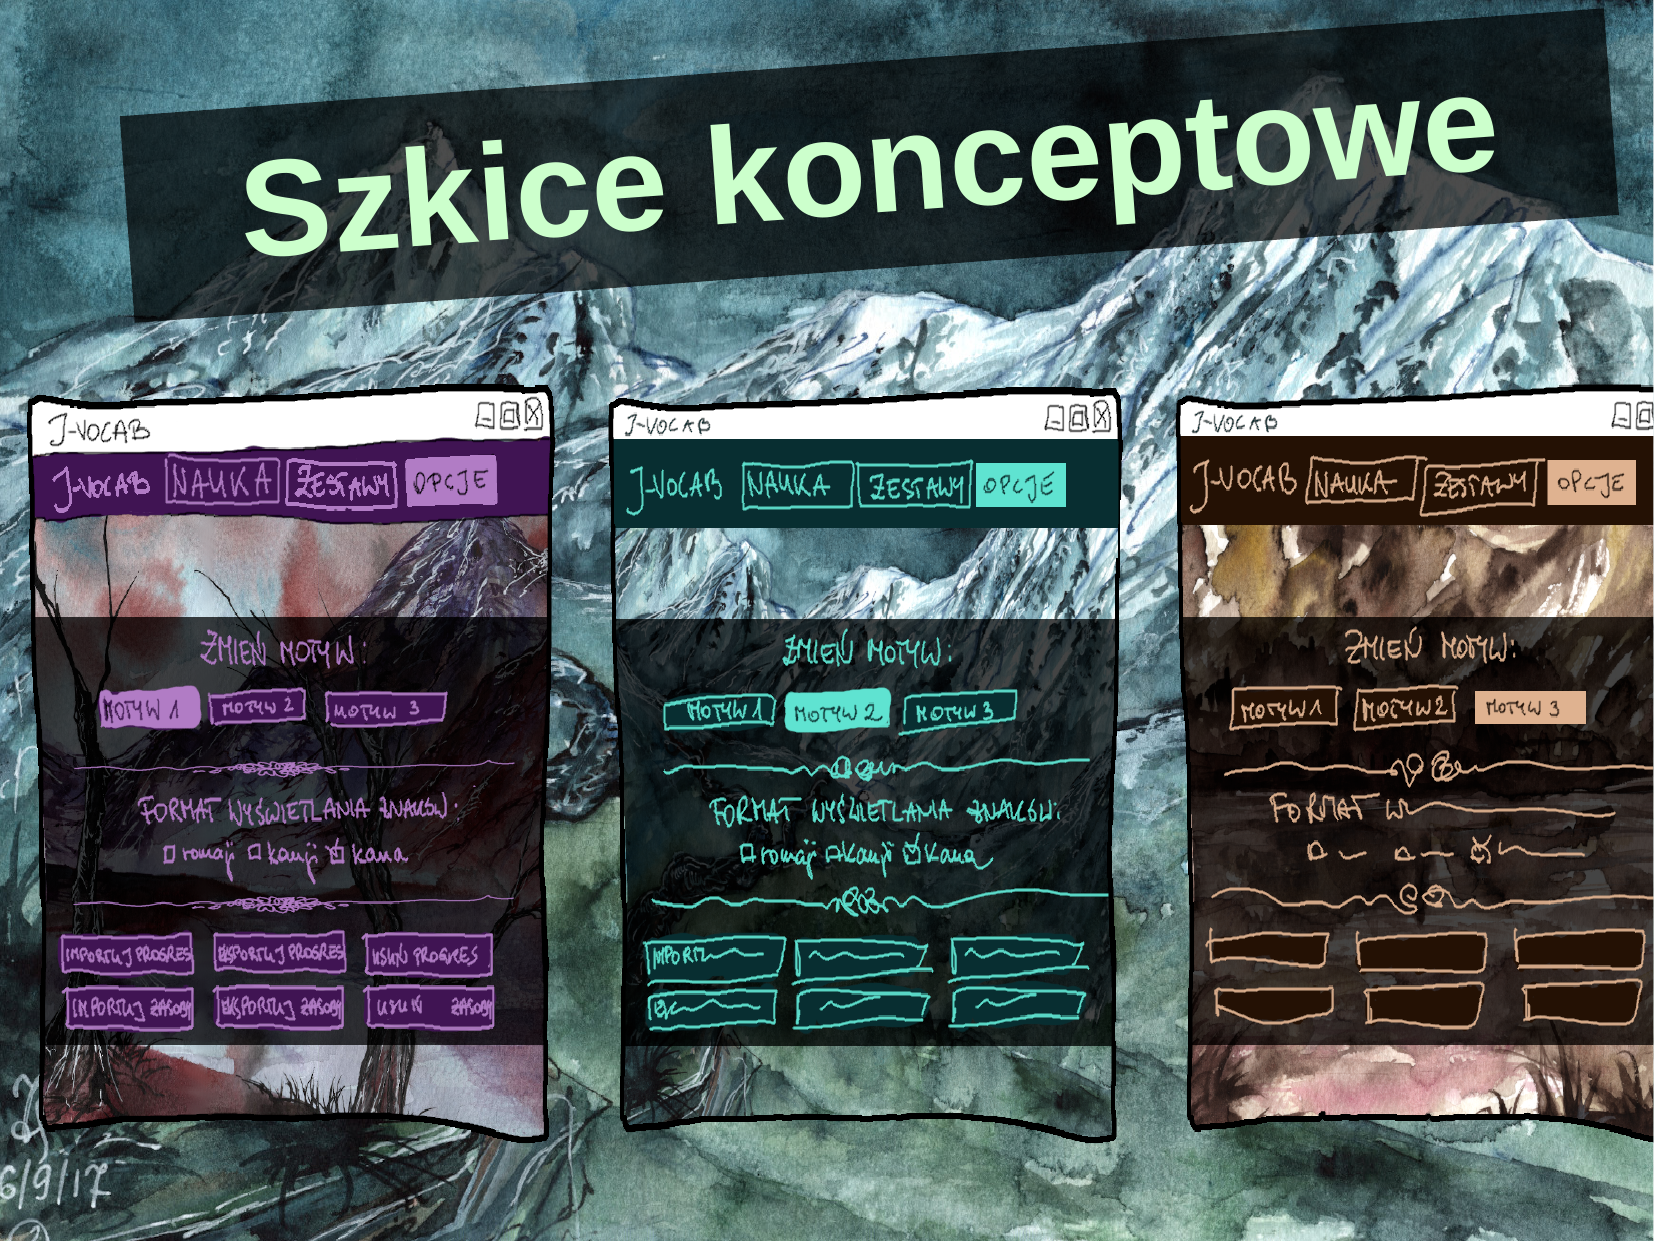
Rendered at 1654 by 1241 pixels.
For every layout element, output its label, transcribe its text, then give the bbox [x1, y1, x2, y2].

title Szkice konceptowe [119, 8, 1619, 323]
picture [0, 0, 1654, 1241]
